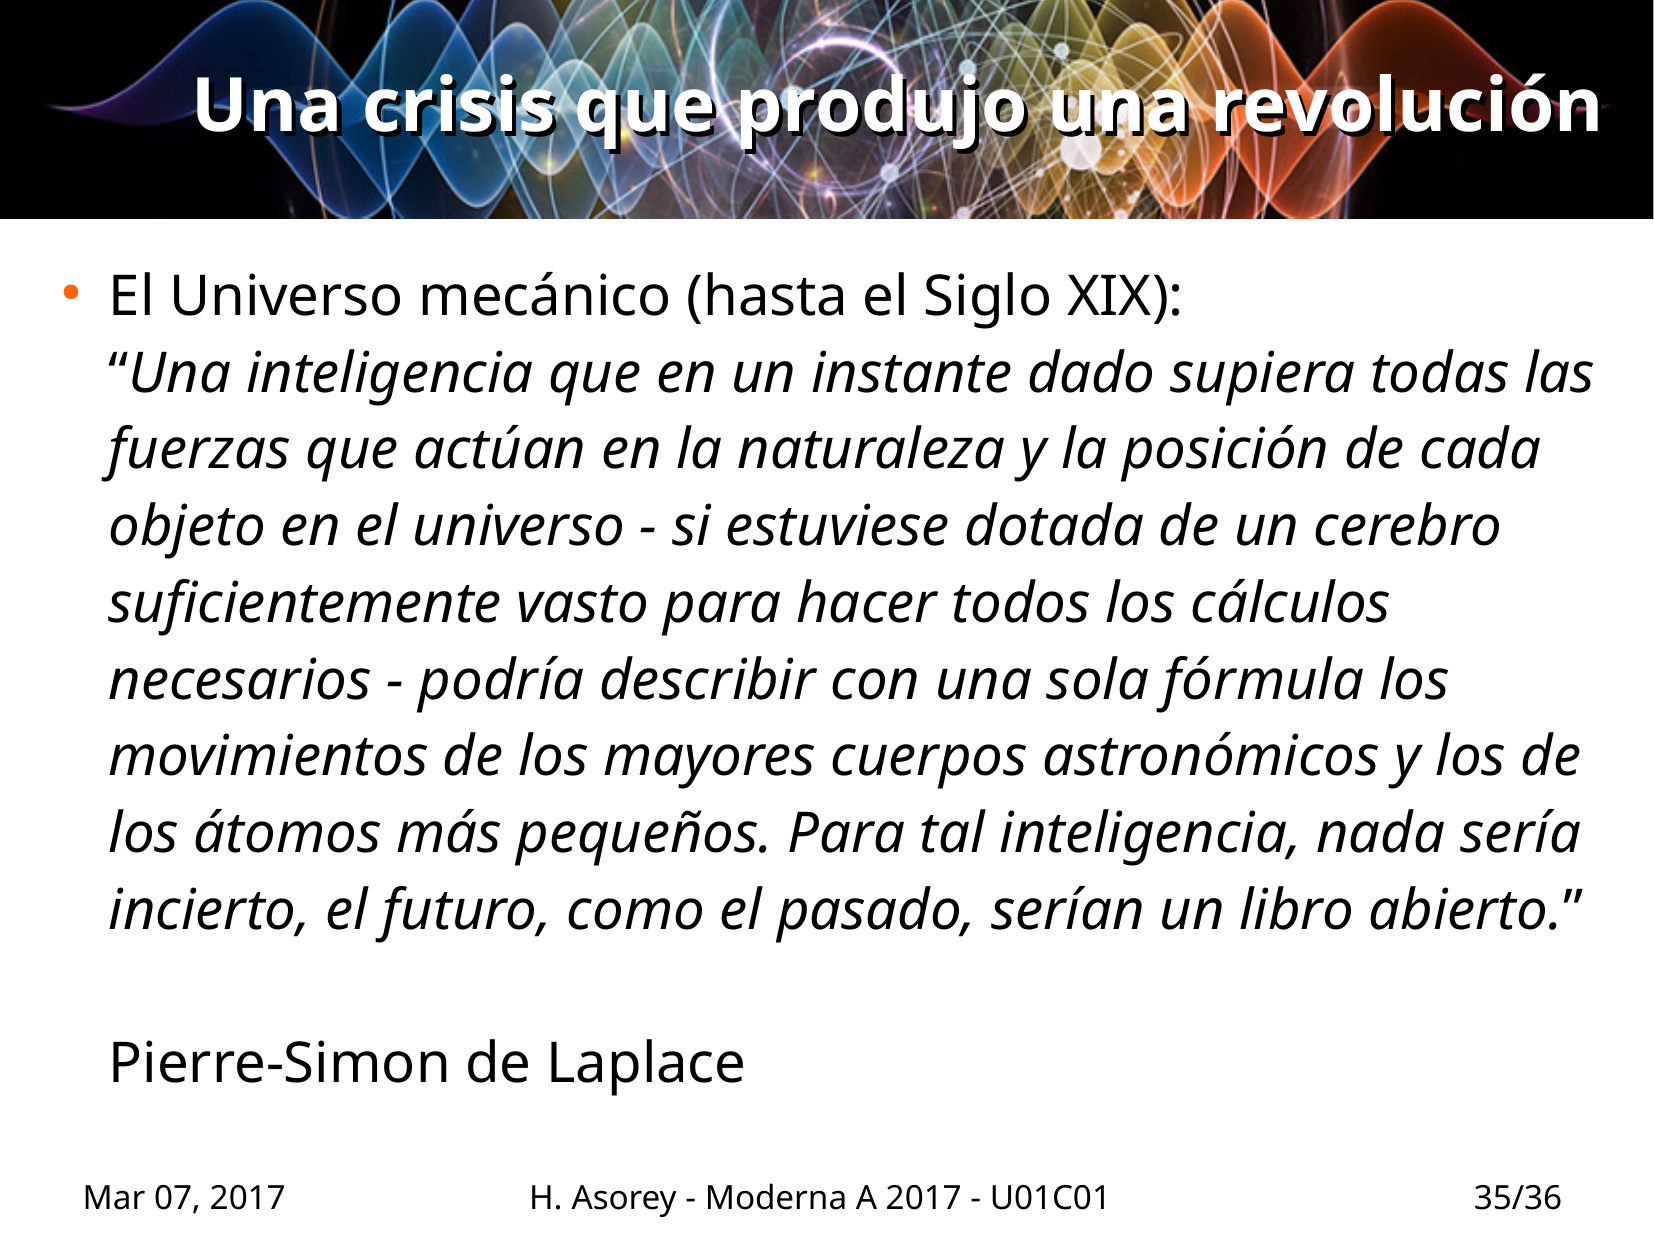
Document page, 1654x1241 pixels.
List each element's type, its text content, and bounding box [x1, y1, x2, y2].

picture [0, 0, 1654, 219]
title Una crisis que produjo una revolución [45, 15, 1606, 191]
list El Universo mecánico (hasta el Siglo XIX): “Una inteligencia que en un instante dado supiera todas las fuerzas que actúan en la naturaleza y la posición de cada objeto en el universo - si estuviese dotada de un cerebro suficientemente vasto para hacer todos los cálculos necesarios - podría describir con una sola fórmula los movimientos de los mayores cuerpos astronómicos y los de los átomos más pequeños. Para tal inteligencia, nada sería incierto, el futuro, como el pasado, serían un libro abierto.” Pierre-Simon de Laplace [45, 255, 1606, 1156]
